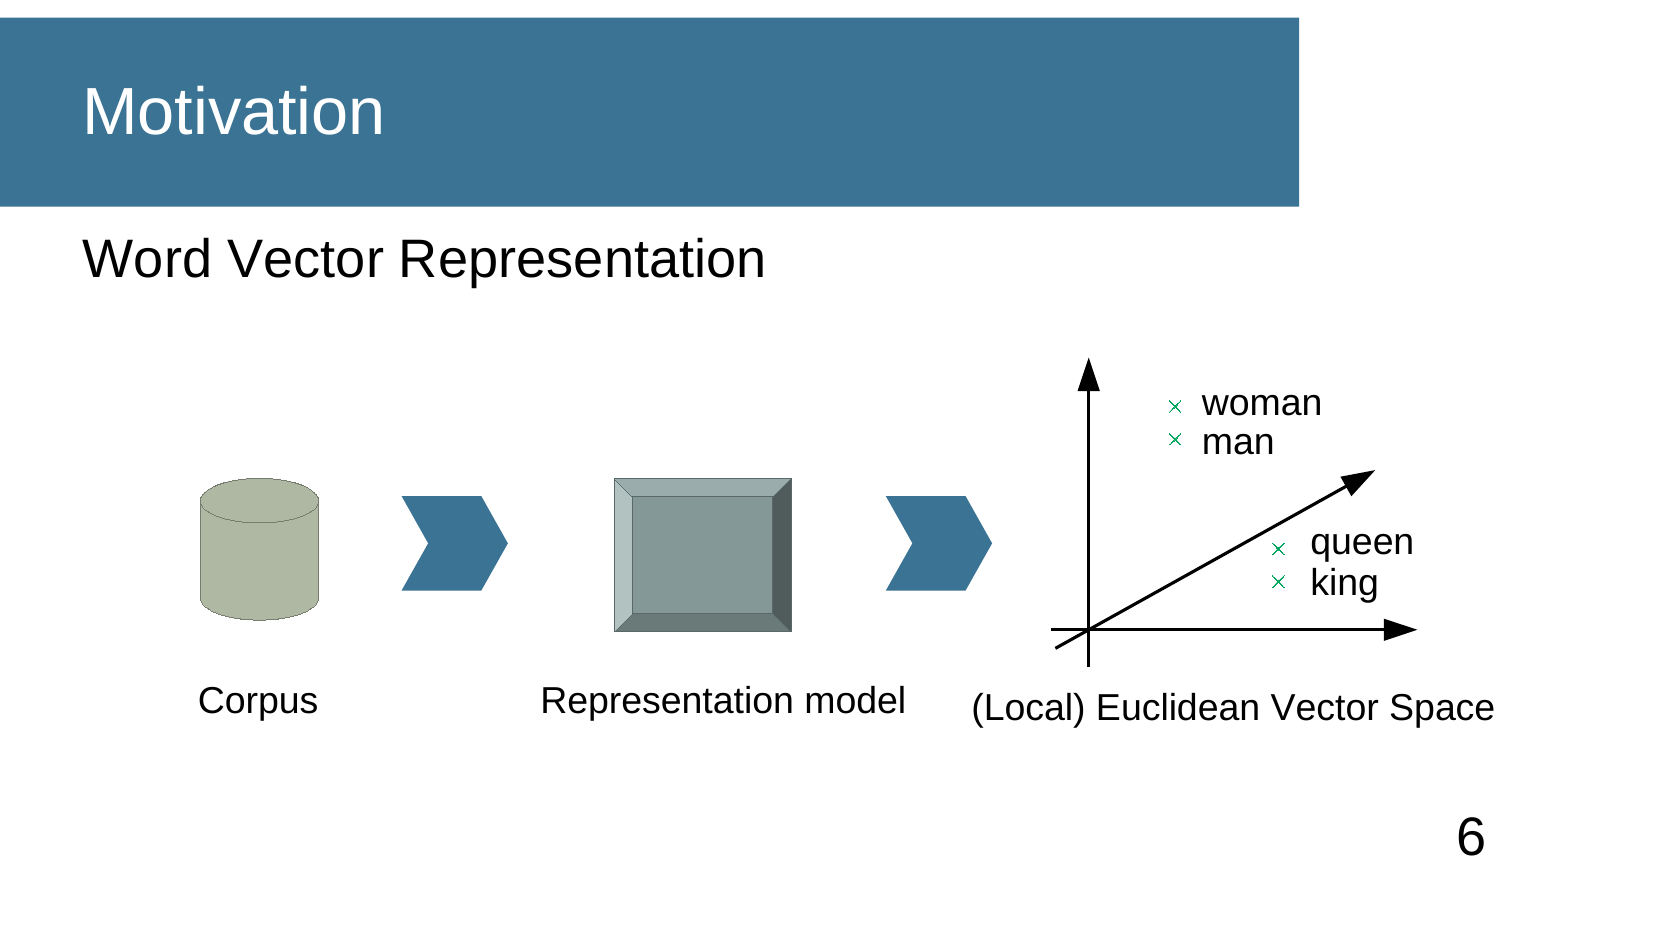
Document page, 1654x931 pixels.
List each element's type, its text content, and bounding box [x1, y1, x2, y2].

text_box Representation model [525, 673, 921, 734]
list Word Vector Representation [82, 224, 1571, 764]
text_box Corpus [183, 673, 348, 775]
text_box [616, 478, 792, 632]
text_box [885, 496, 993, 591]
text_box [200, 478, 319, 621]
text_box (Local) Euclidean Vector Space [956, 679, 1511, 739]
text_box [401, 496, 508, 591]
text_box king [1295, 555, 1446, 615]
text_box woman [1187, 374, 1338, 435]
text_box [1272, 575, 1285, 588]
text_box [1169, 433, 1181, 445]
text_box [1169, 400, 1181, 413]
title Motivation [82, 35, 1234, 189]
text_box [1272, 543, 1285, 555]
text_box queen [1295, 513, 1429, 555]
text_box man [1187, 413, 1290, 474]
